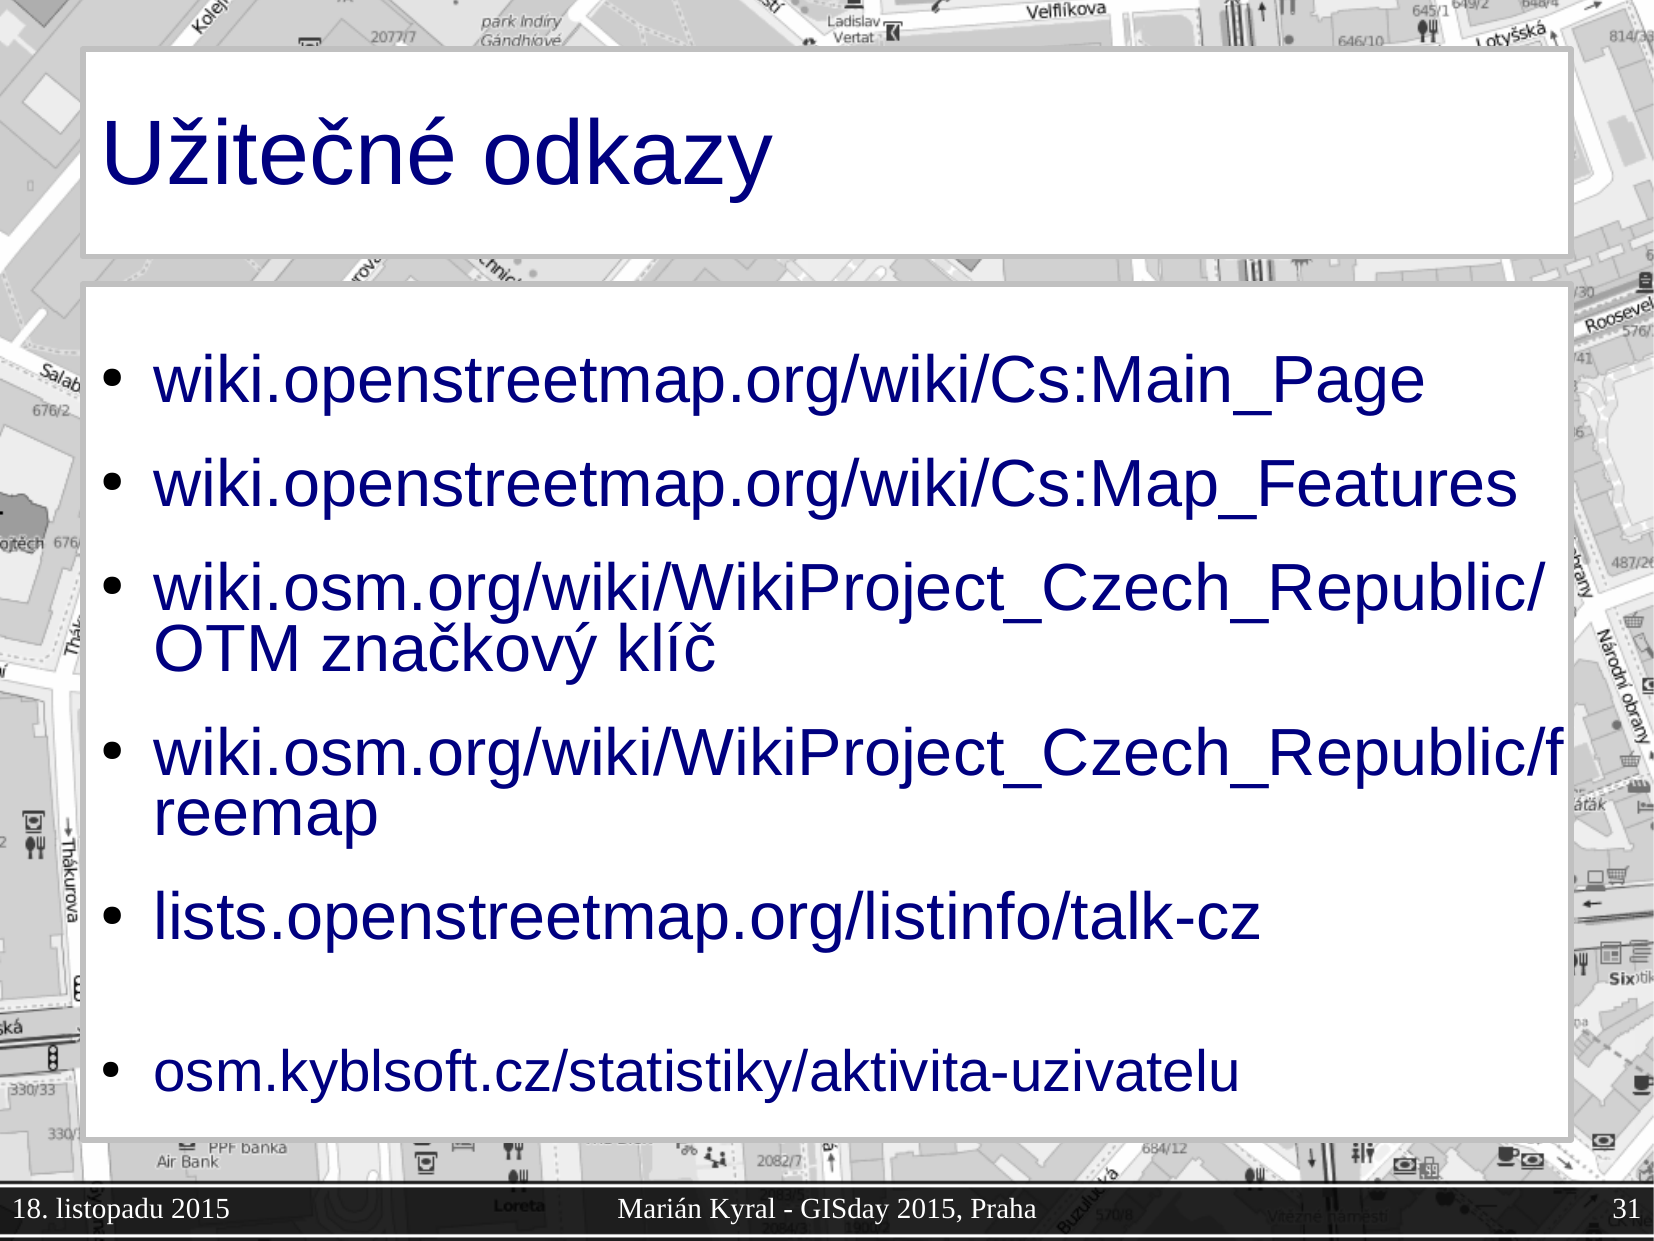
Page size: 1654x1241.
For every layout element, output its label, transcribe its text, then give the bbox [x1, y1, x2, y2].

list wiki.openstreetmap.org/wiki/Cs:Main_Page wiki.openstreetmap.org/wiki/Cs:Map_Features wiki.osm.org/wiki/WikiProject_Czech_Republic/OTM značkový klíč wiki.osm.org/wiki/WikiProject_Czech_Republic/freemap lists.openstreetmap.org/listinfo/talk-cz osm.kyblsoft.cz/statistiky/aktivita-uzivatelu [82, 284, 1571, 1140]
title Užitečné odkazy [82, 49, 1571, 257]
picture [0, 0, 1654, 1241]
